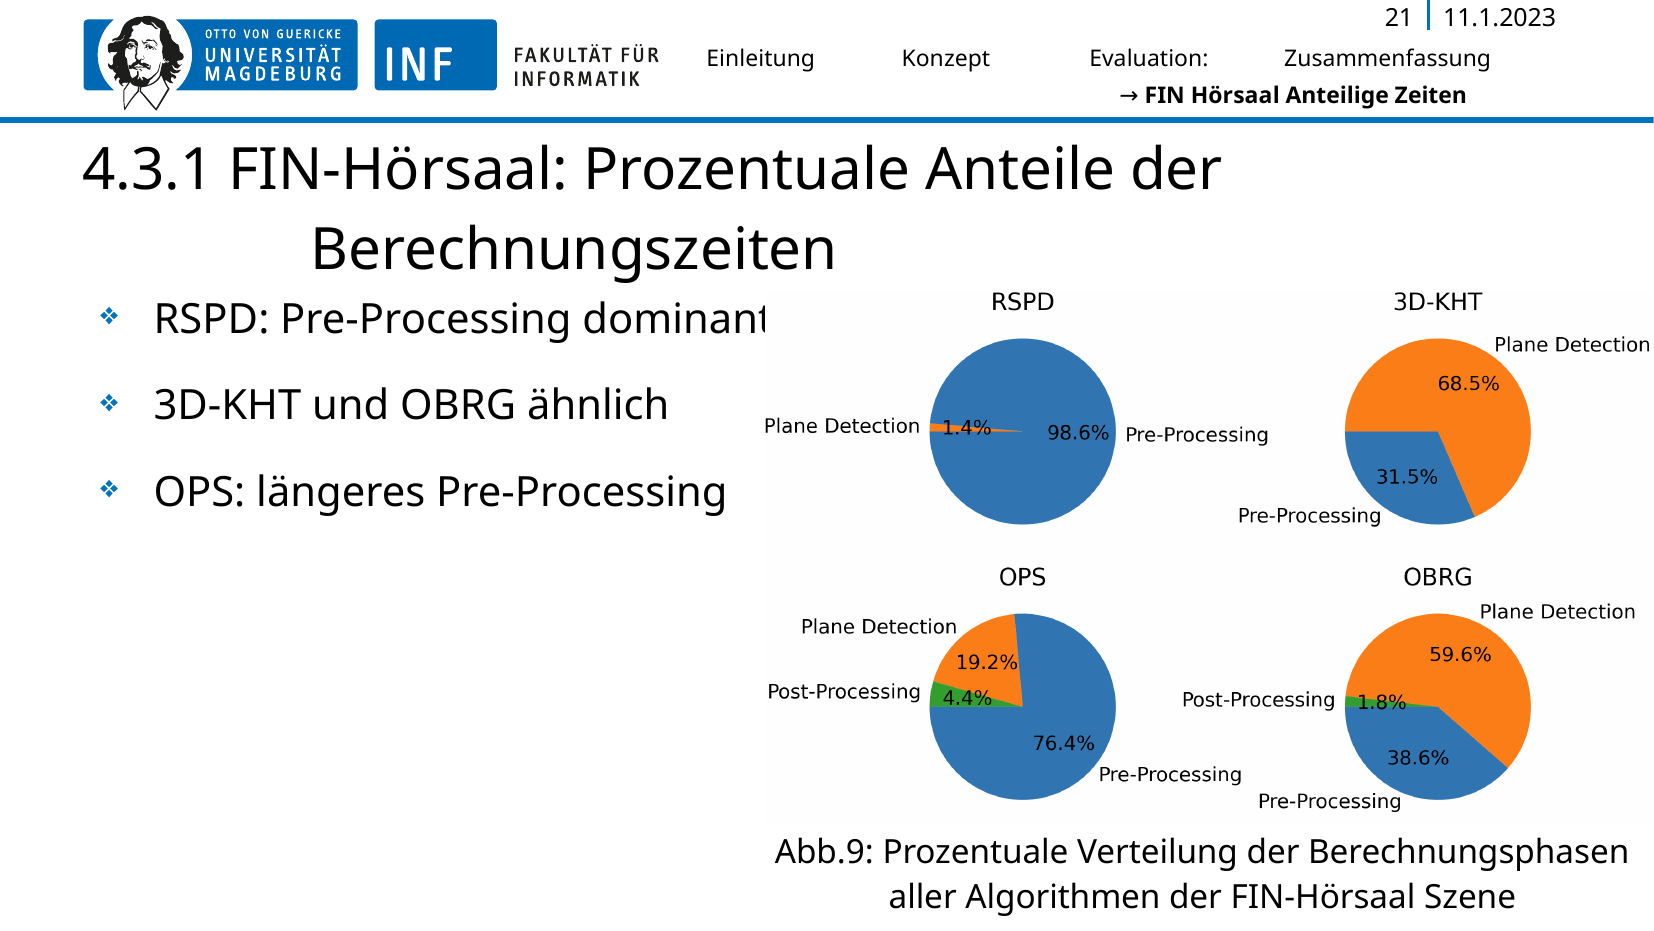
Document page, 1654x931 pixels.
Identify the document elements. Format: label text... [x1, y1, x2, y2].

text_box Abb.9: Prozentuale Verteilung der Berechnungsphasen aller Algorithmen der FIN-Hörsaal Szene [737, 820, 1654, 931]
picture [765, 291, 1651, 823]
list RSPD: Pre-Processing dominant 3D-KHT und OBRG ähnlich OPS: längeres Pre-Processing [82, 288, 1571, 828]
title 4.3.1 FIN-Hörsaal: Prozentuale Anteile der Berechnungszeiten [82, 138, 1654, 276]
